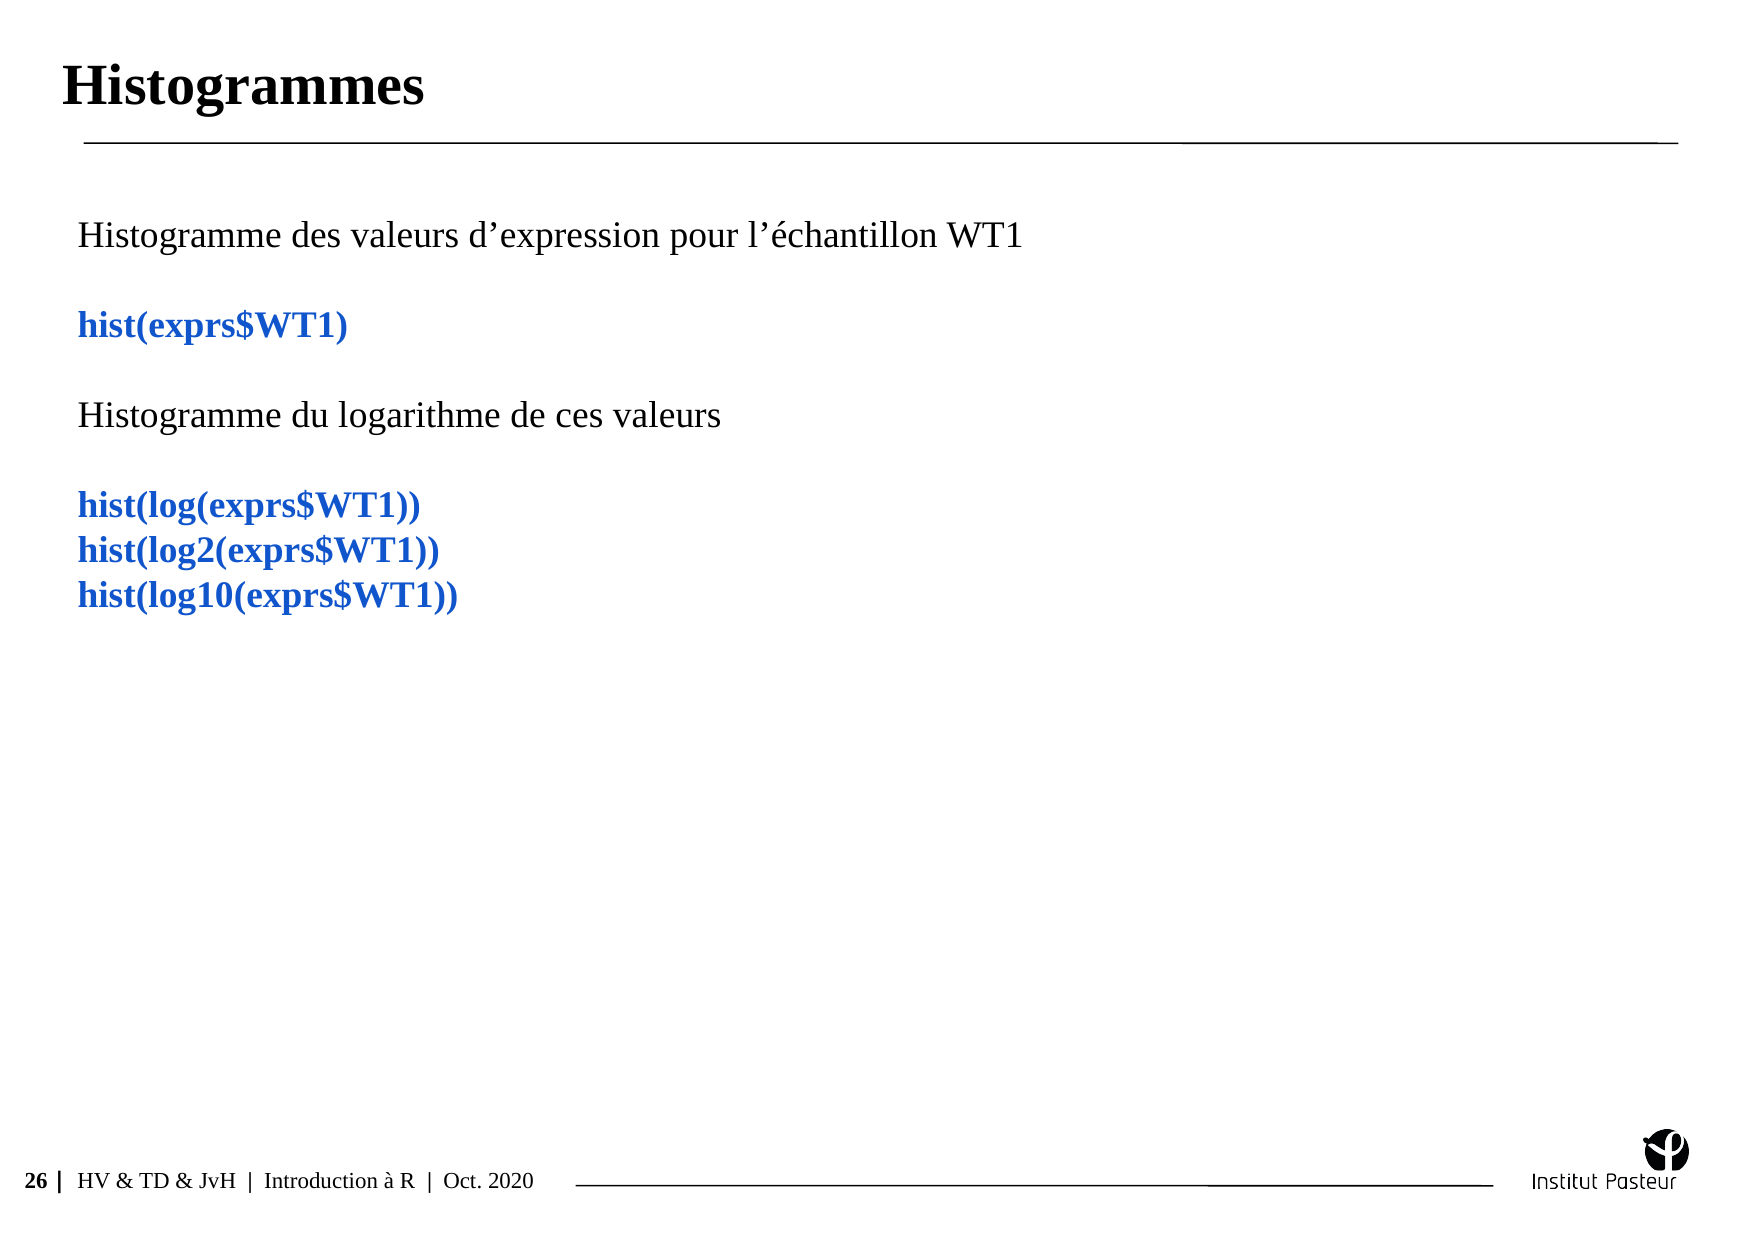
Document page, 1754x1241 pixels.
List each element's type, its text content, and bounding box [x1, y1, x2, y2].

picture [1533, 1152, 1689, 1189]
text_box Histogrammes [62, 2, 1692, 160]
list Histogramme des valeurs d’expression pour l’échantillon WT1 hist(exprs$WT1) Histogramme du logarithme de ces valeurs hist(log(exprs$WT1)) hist(log2(exprs$WT1)) hist(log10(exprs$WT1)) [62, 194, 1692, 1152]
